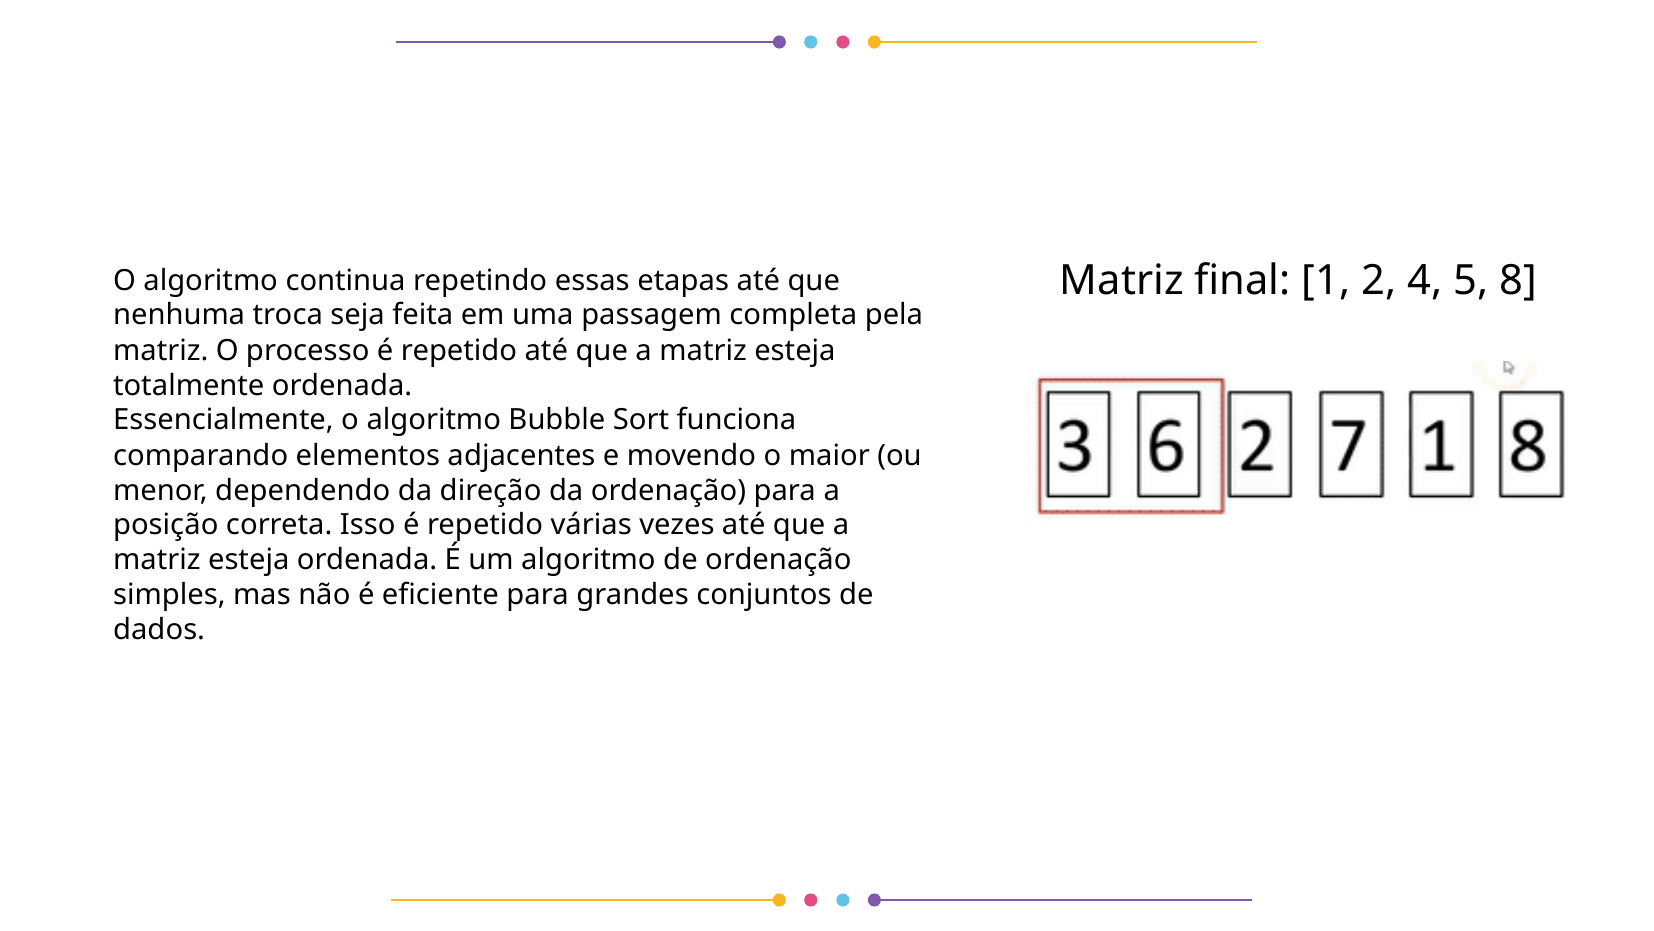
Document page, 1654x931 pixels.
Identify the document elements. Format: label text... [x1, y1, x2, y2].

text_box Matriz final: [1, 2, 4, 5, 8] [1045, 238, 1560, 351]
picture [1009, 361, 1595, 538]
text_box O algoritmo continua repetindo essas etapas até que nenhuma troca seja feita em uma passagem completa pela matriz. O processo é repetido até que a matriz esteja totalmente ordenada. Essencialmente, o algoritmo Bubble Sort funciona comparando elementos adjacentes e movendo o maior (ou menor, dependendo da direção da ordenação) para a posição correta. Isso é repetido várias vezes até que a matriz esteja ordenada. É um algoritmo de ordenação simples, mas não é eficiente para grandes conjuntos de dados. [98, 245, 960, 709]
